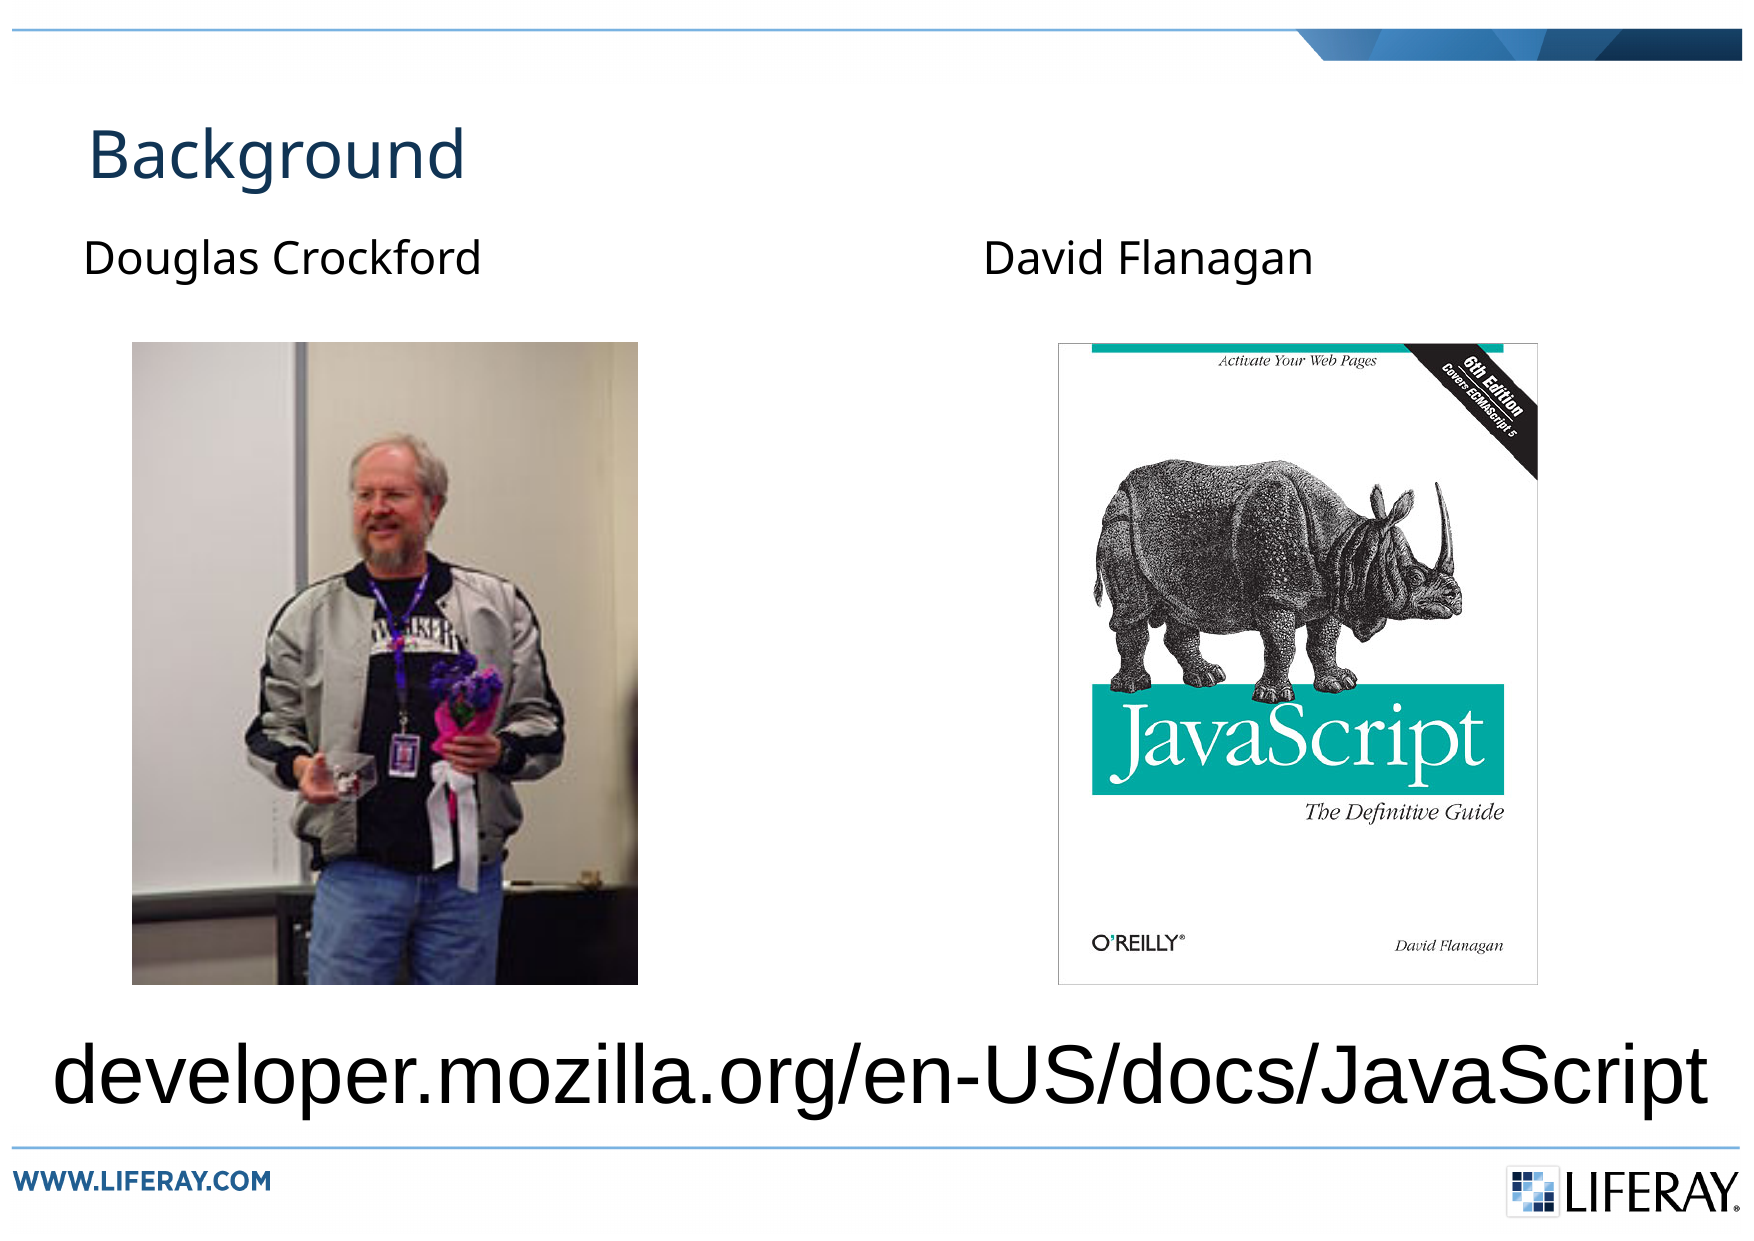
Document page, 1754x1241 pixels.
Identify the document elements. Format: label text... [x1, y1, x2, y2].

picture [10, 1124, 1741, 1234]
picture [1058, 343, 1538, 986]
picture [132, 342, 638, 986]
picture [12, 0, 1743, 84]
text_box developer.mozilla.org/en-US/docs/JavaScript [37, 1020, 1726, 1129]
title Background [87, 49, 1667, 257]
list Douglas Crockford David Flanagan [82, 225, 1571, 945]
